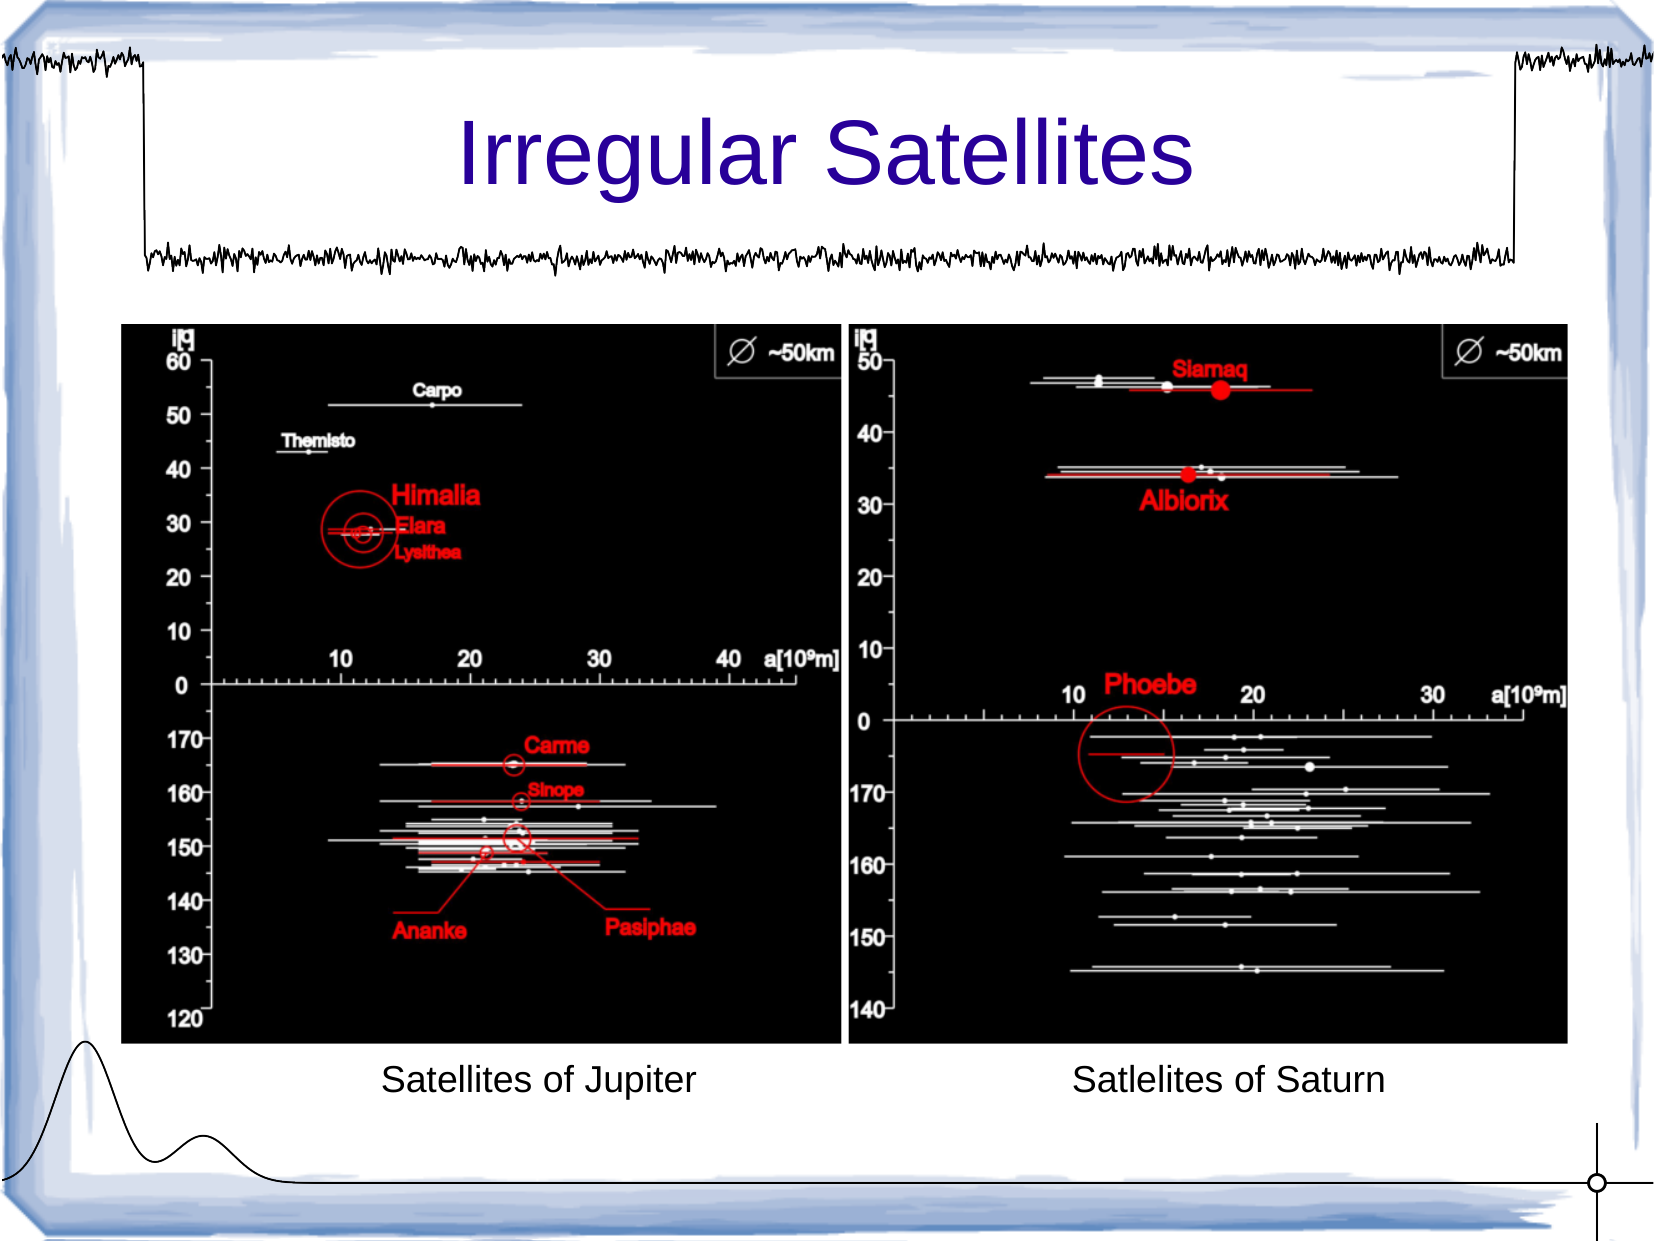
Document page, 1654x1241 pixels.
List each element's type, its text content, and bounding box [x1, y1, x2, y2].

text_box Satlelites of Saturn [1057, 1051, 1402, 1108]
picture [0, 0, 1654, 1241]
text_box Satellites of Jupiter [366, 1051, 713, 1108]
